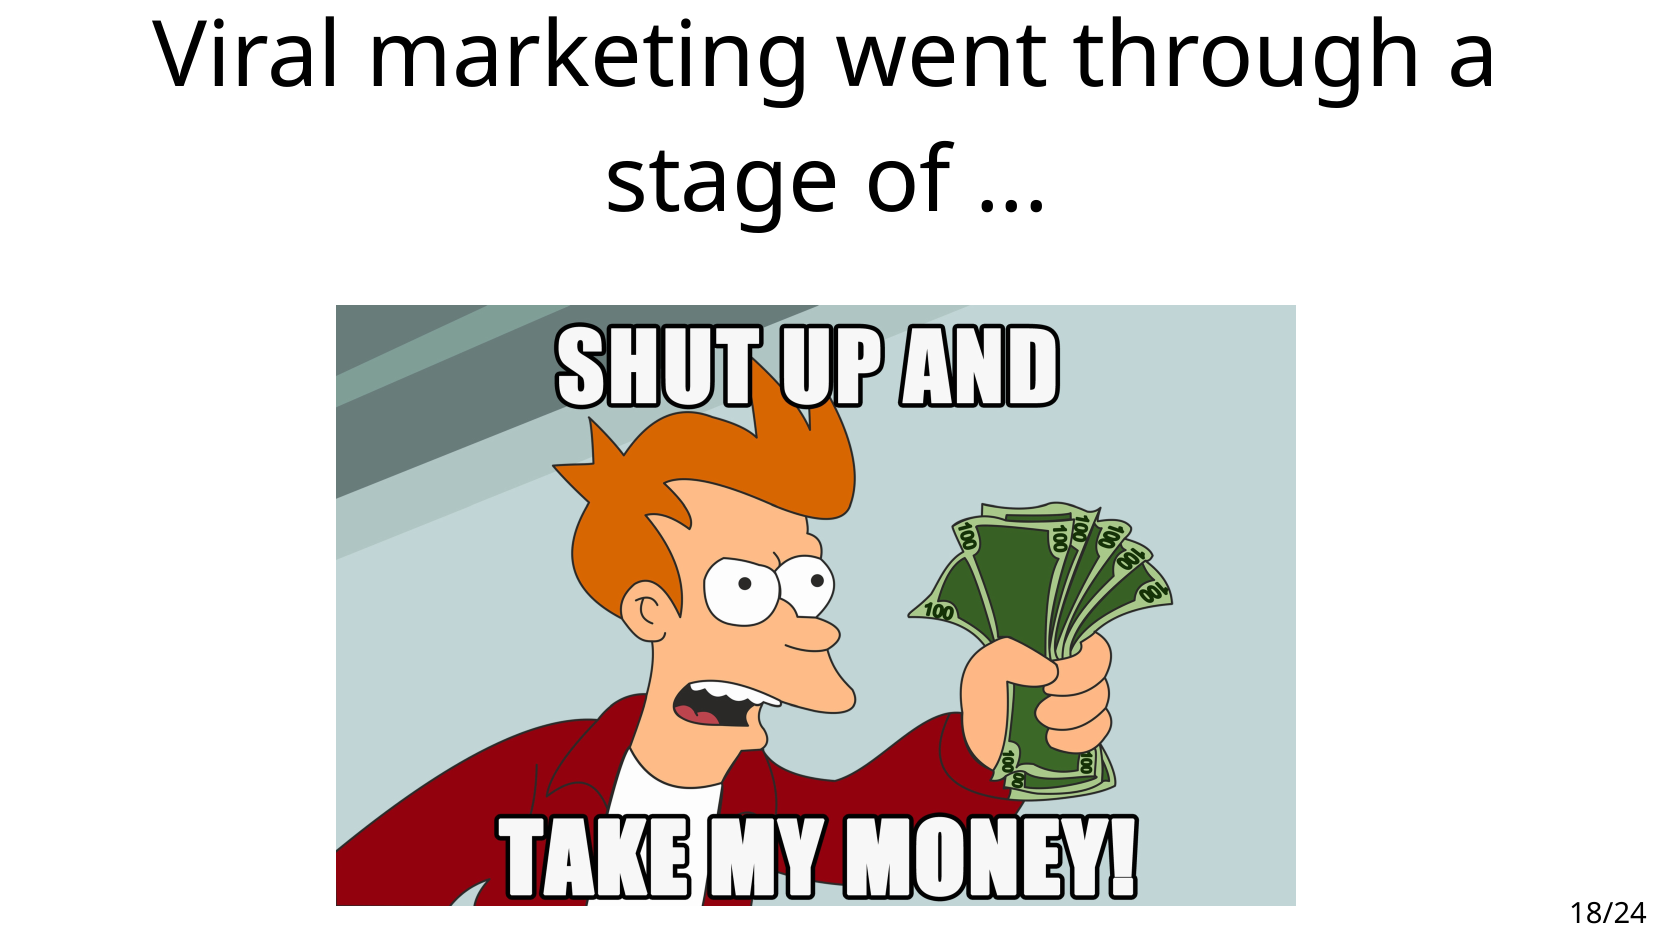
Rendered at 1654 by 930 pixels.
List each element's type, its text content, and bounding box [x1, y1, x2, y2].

picture [336, 305, 1296, 906]
title Viral marketing went through a stage of ... [82, 1, 1571, 225]
